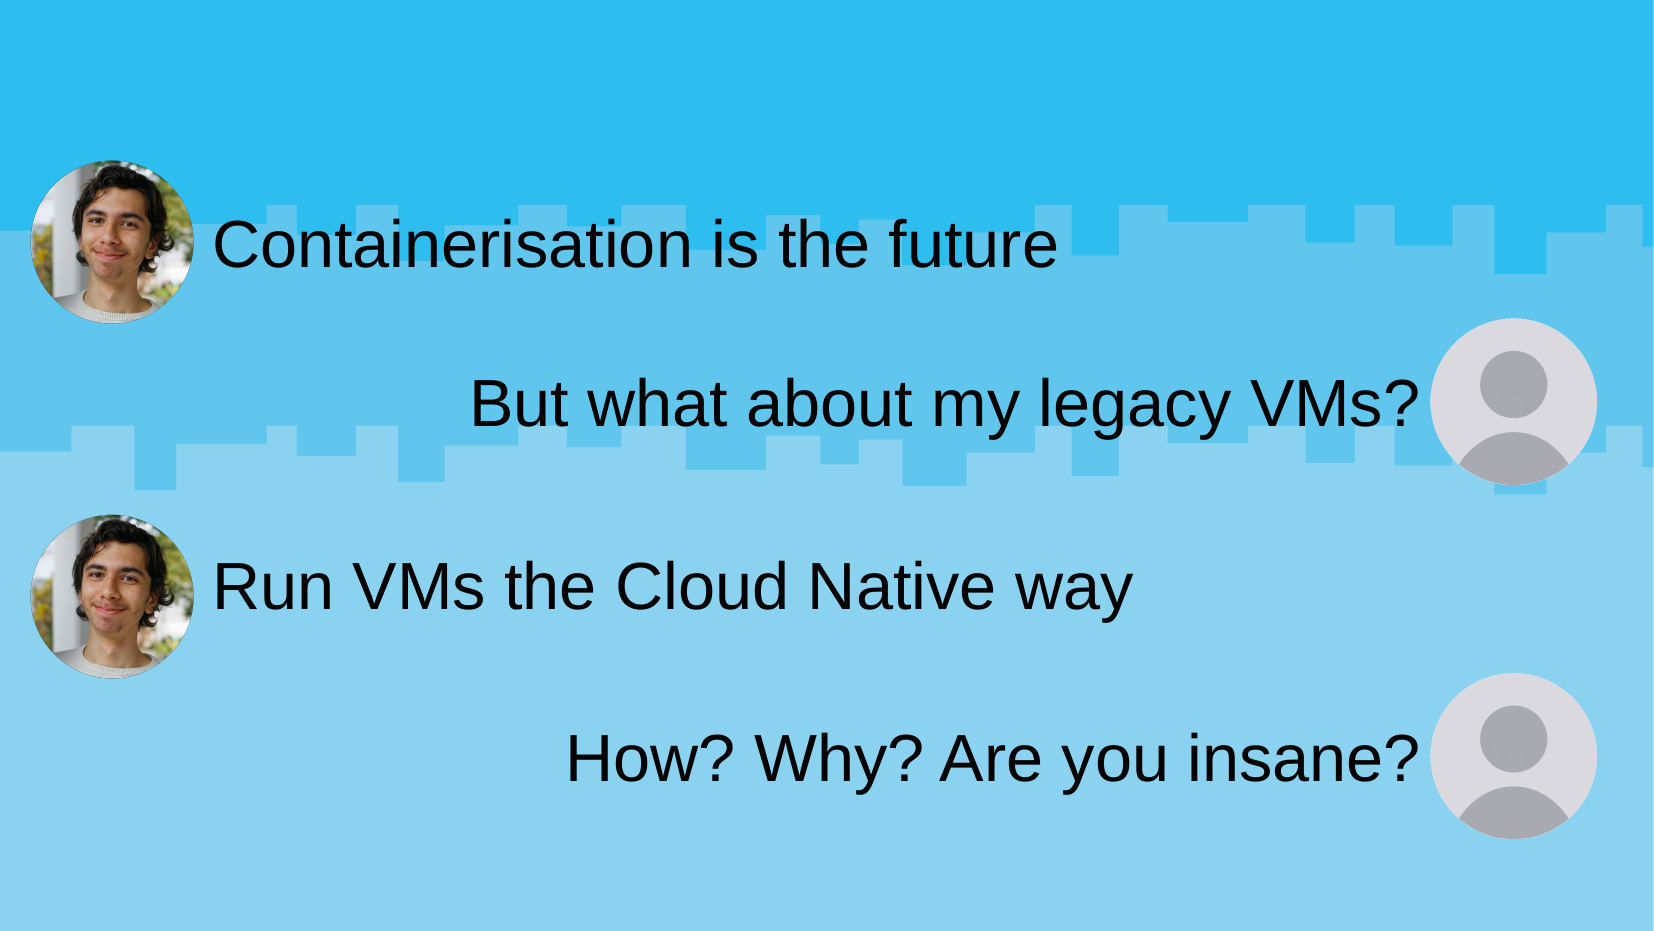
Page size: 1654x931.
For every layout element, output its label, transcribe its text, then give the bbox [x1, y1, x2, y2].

list Me: Containerisation is the future [195, 206, 1571, 325]
picture [0, 0, 1654, 931]
list How? Why? Are you insane? :You [82, 720, 1430, 839]
list But what about my legacy VMs? :You [82, 366, 1430, 485]
list Me: Run VMs the Cloud Native way [195, 549, 1571, 668]
